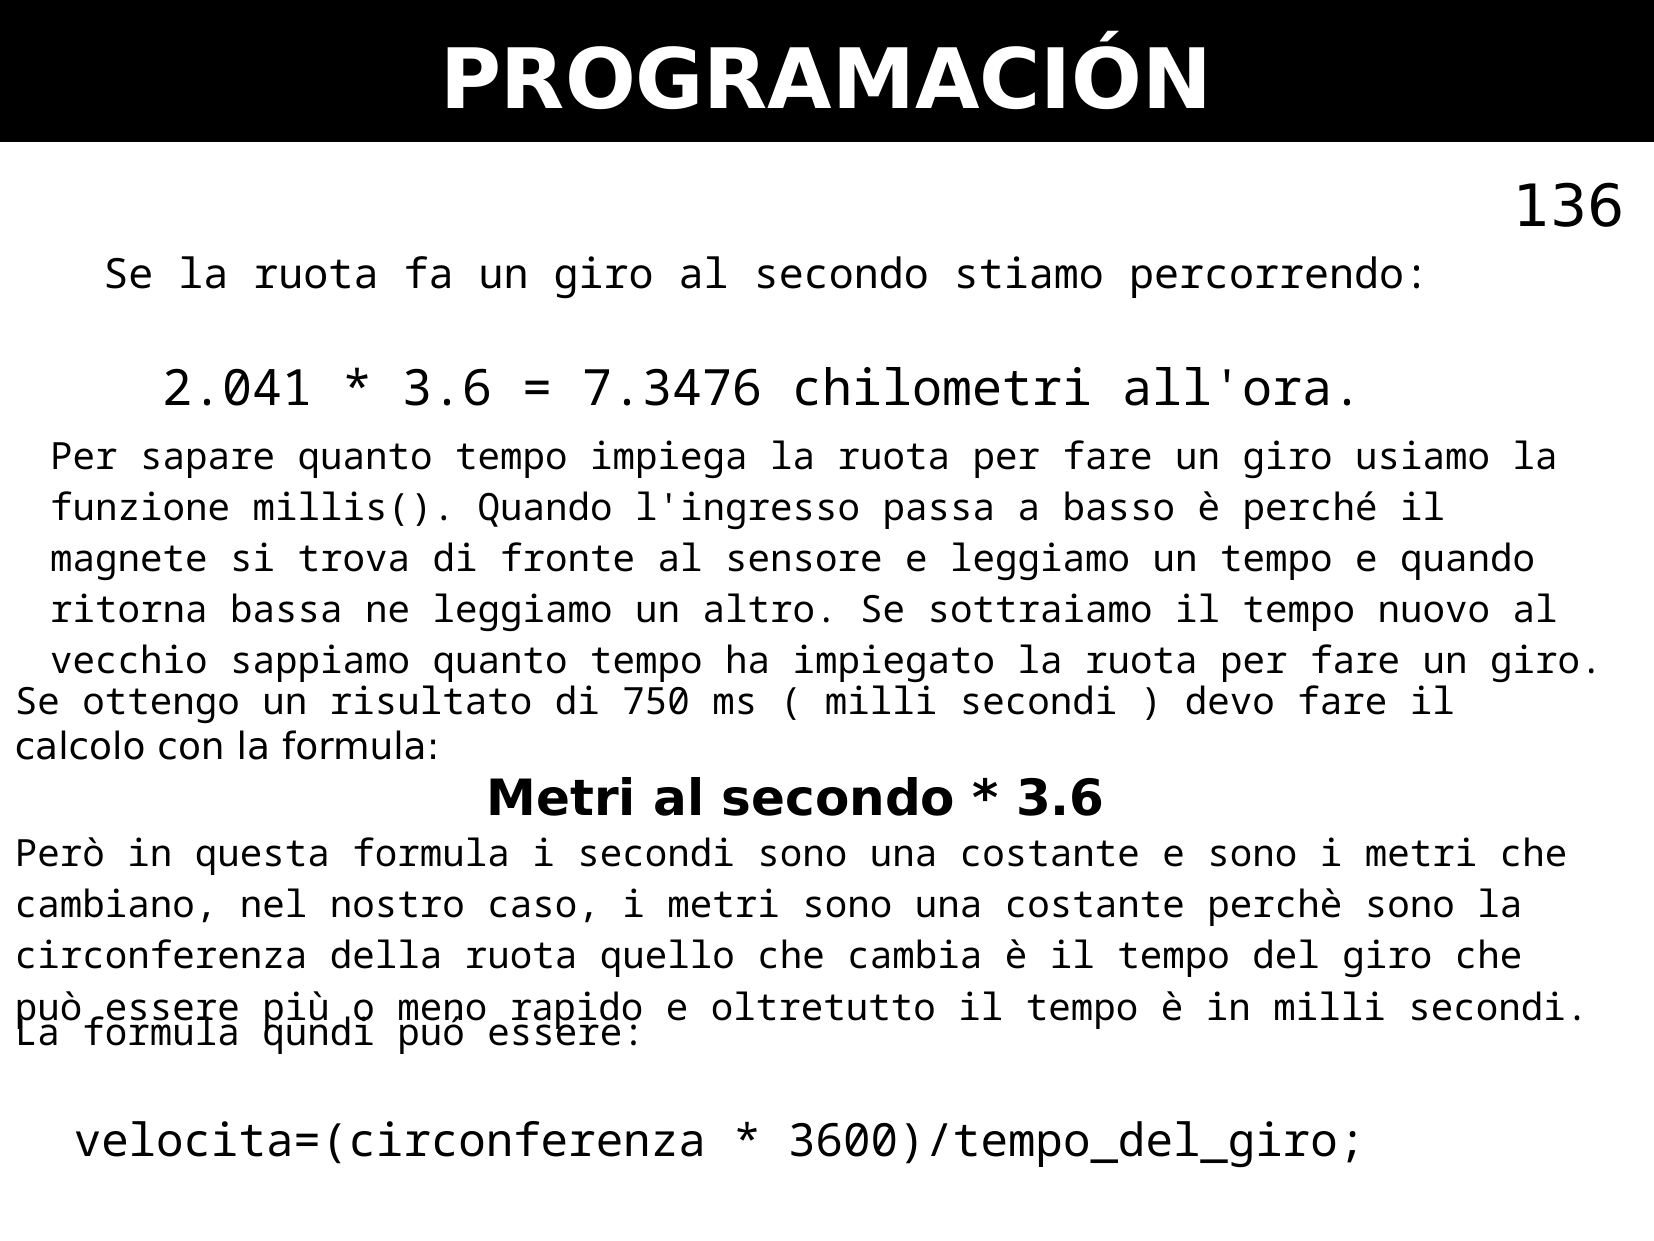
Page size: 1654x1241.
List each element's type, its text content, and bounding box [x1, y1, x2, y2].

text_box Se la ruota fa un giro al secondo stiamo percorrendo: 2.041 * 3.6 = 7.3476 chilometri all'ora. [88, 236, 1594, 402]
text_box Per sapare quanto tempo impiega la ruota per fare un giro usiamo la funzione millis(). Quando l'ingresso passa a basso è perché il magnete si trova di fronte al sensore e leggiamo un tempo e quando ritorna bassa ne leggiamo un altro. Se sottraiamo il tempo nuovo al vecchio sappiamo quanto tempo ha impiegato la ruota per fare un giro. [35, 422, 1641, 655]
text_box [0, 0, 1654, 142]
text_box 136 [1498, 165, 1640, 249]
text_box Se ottengo un risultato di 750 ms ( milli secondi ) devo fare il calcolo con la formula: Metri al secondo * 3.6 Però in questa formula i secondi sono una costante e sono i metri che cambiano, nel nostro caso, i metri sono una costante perchè sono la circonferenza della ruota quello che cambia è il tempo del giro che può essere più o meno rapido e oltretutto il tempo è in milli secondi. [0, 666, 1654, 1001]
text_box PROGRAMACIÓN [425, 23, 1228, 136]
text_box La formula qundi puó essere: velocita=(circonferenza * 3600)/tempo_del_giro; [0, 998, 1492, 1154]
